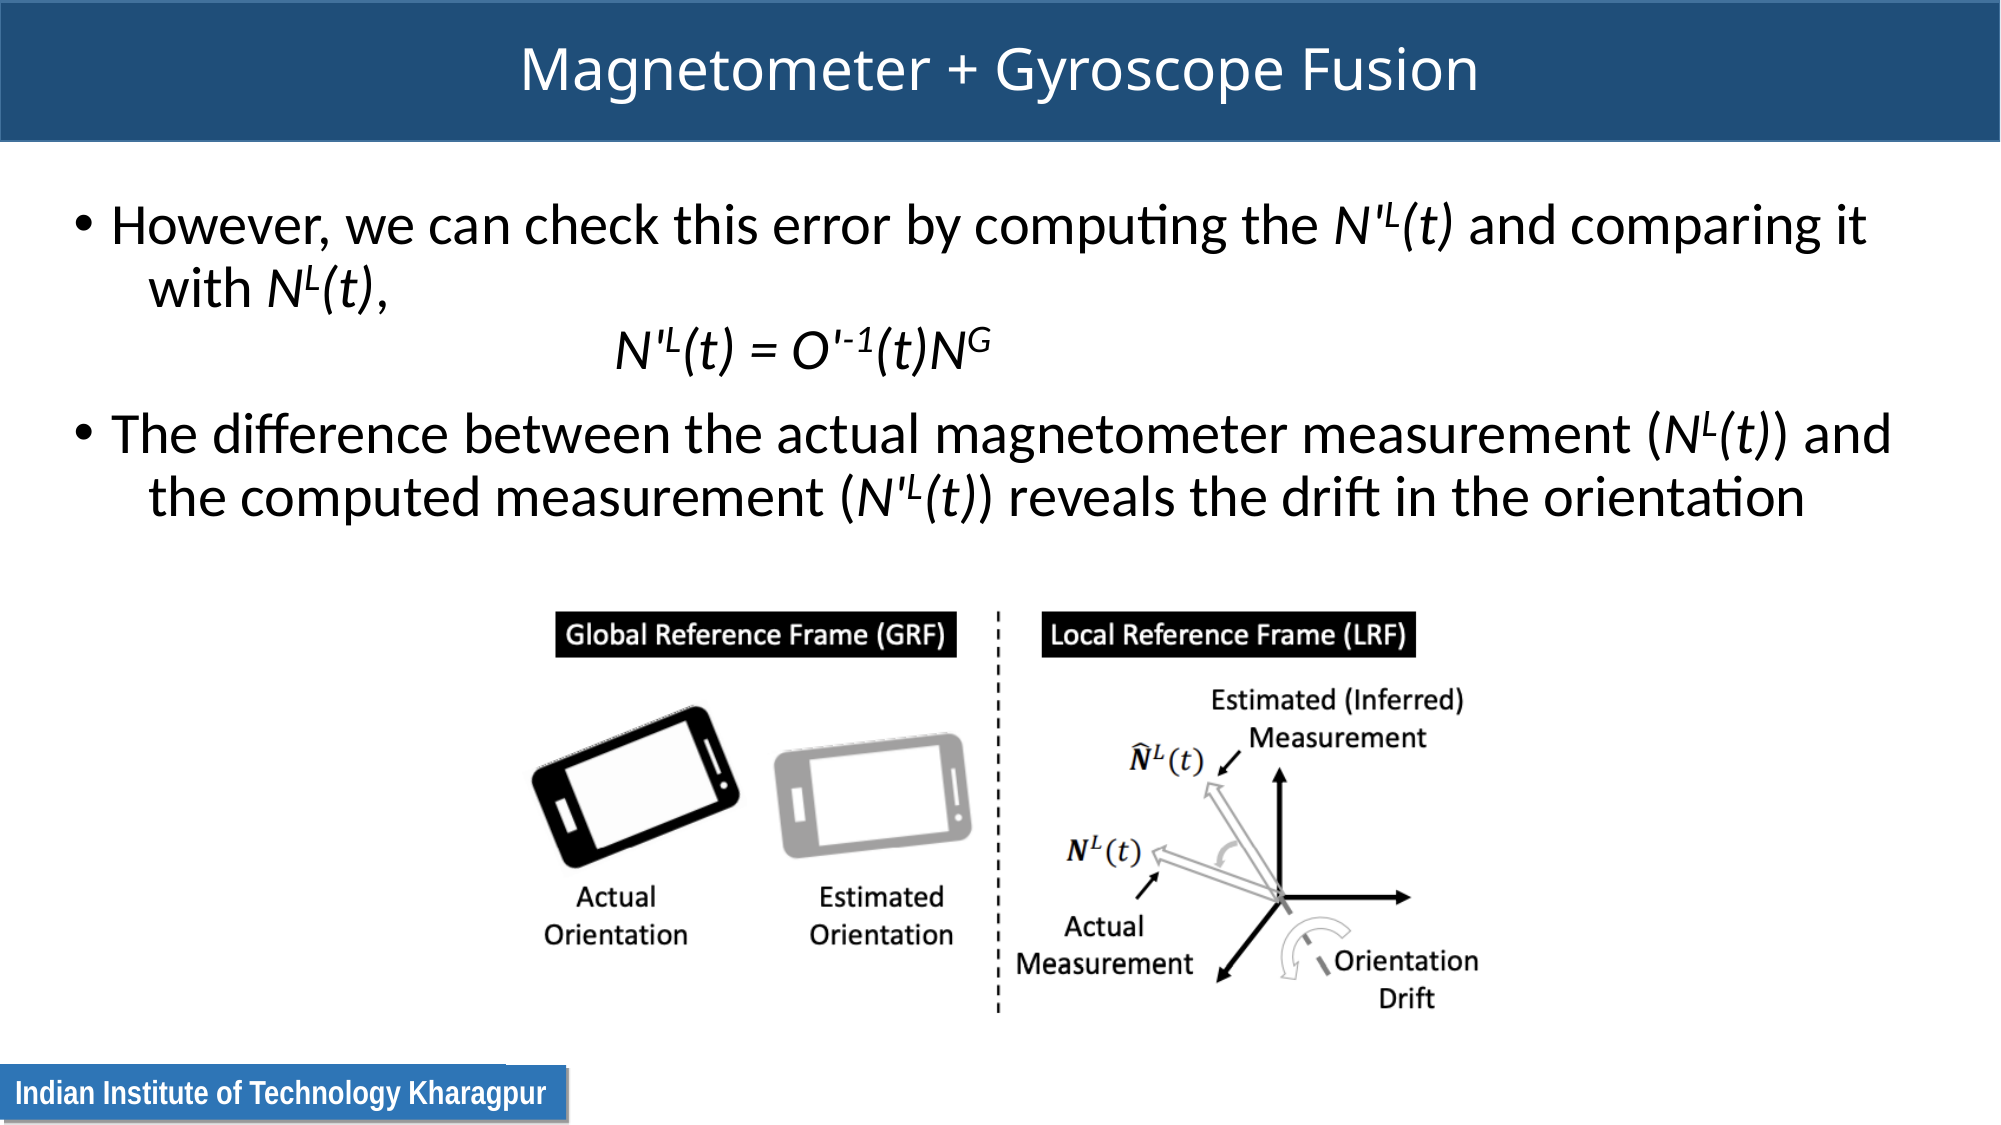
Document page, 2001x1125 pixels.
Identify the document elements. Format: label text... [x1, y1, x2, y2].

list However, we can check this error by computing the N'L(t) and comparing it with NL(t), N'L(t) = O'-1(t)NG The difference between the actual magnetometer measurement (NL(t)) and the computed measurement (N'L(t)) reveals the drift in the orientation [58, 186, 1954, 1065]
title Magnetometer + Gyroscope Fusion [0, 1, 2000, 141]
picture [506, 562, 1507, 1065]
